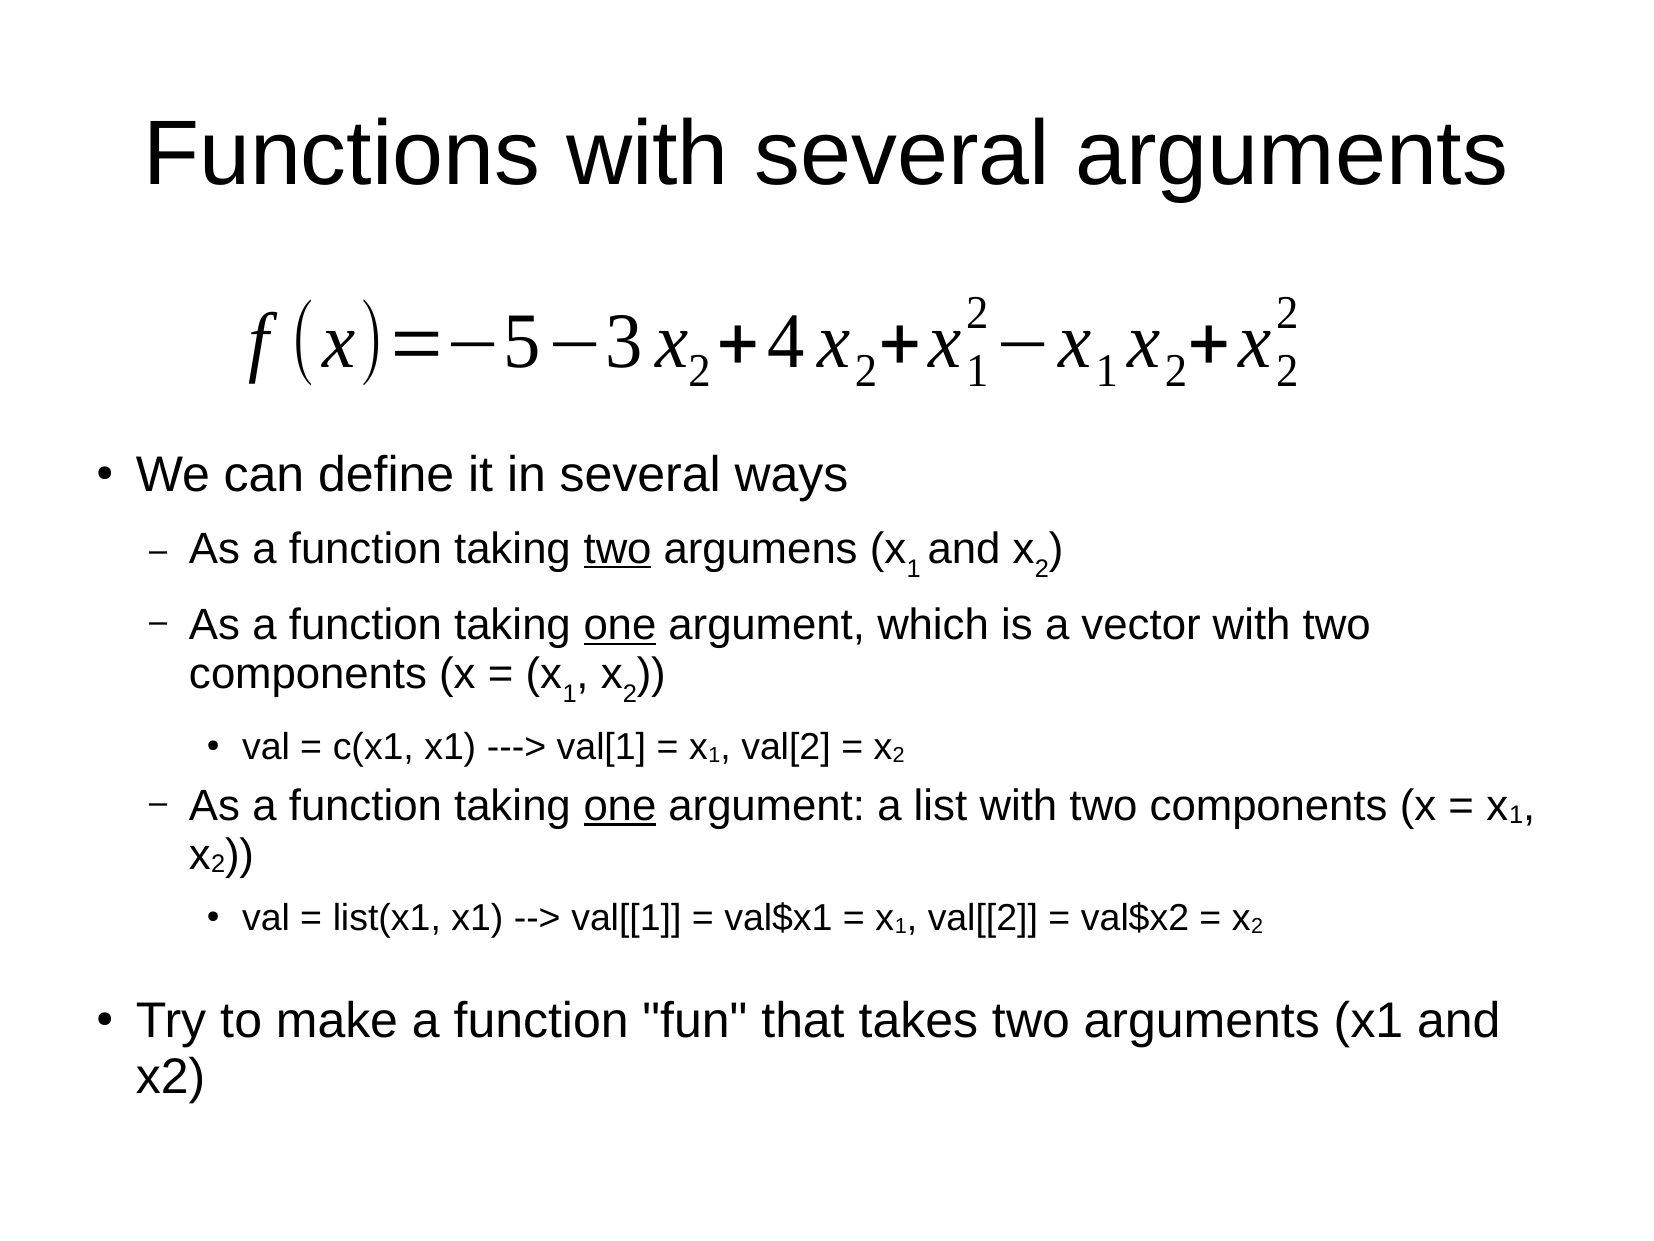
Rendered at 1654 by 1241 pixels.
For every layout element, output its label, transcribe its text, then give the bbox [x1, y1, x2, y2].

title Functions with several arguments [82, 49, 1571, 257]
chart [230, 284, 1317, 396]
list We can define it in several ways As a function taking two argumens (x1 and x2) As a function taking one argument, which is a vector with two components (x = (x1, x2)) val = c(x1, x1) ---> val[1] = x1, val[2] = x2 As a function taking one argument: a list with two components (x = x1, x2)) val = list(x1, x1) --> val[[1]] = val$x1 = x1, val[[2]] = val$x2 = x2 Try to make a function "fun" that takes two arguments (x1 and x2) [82, 290, 1571, 1111]
